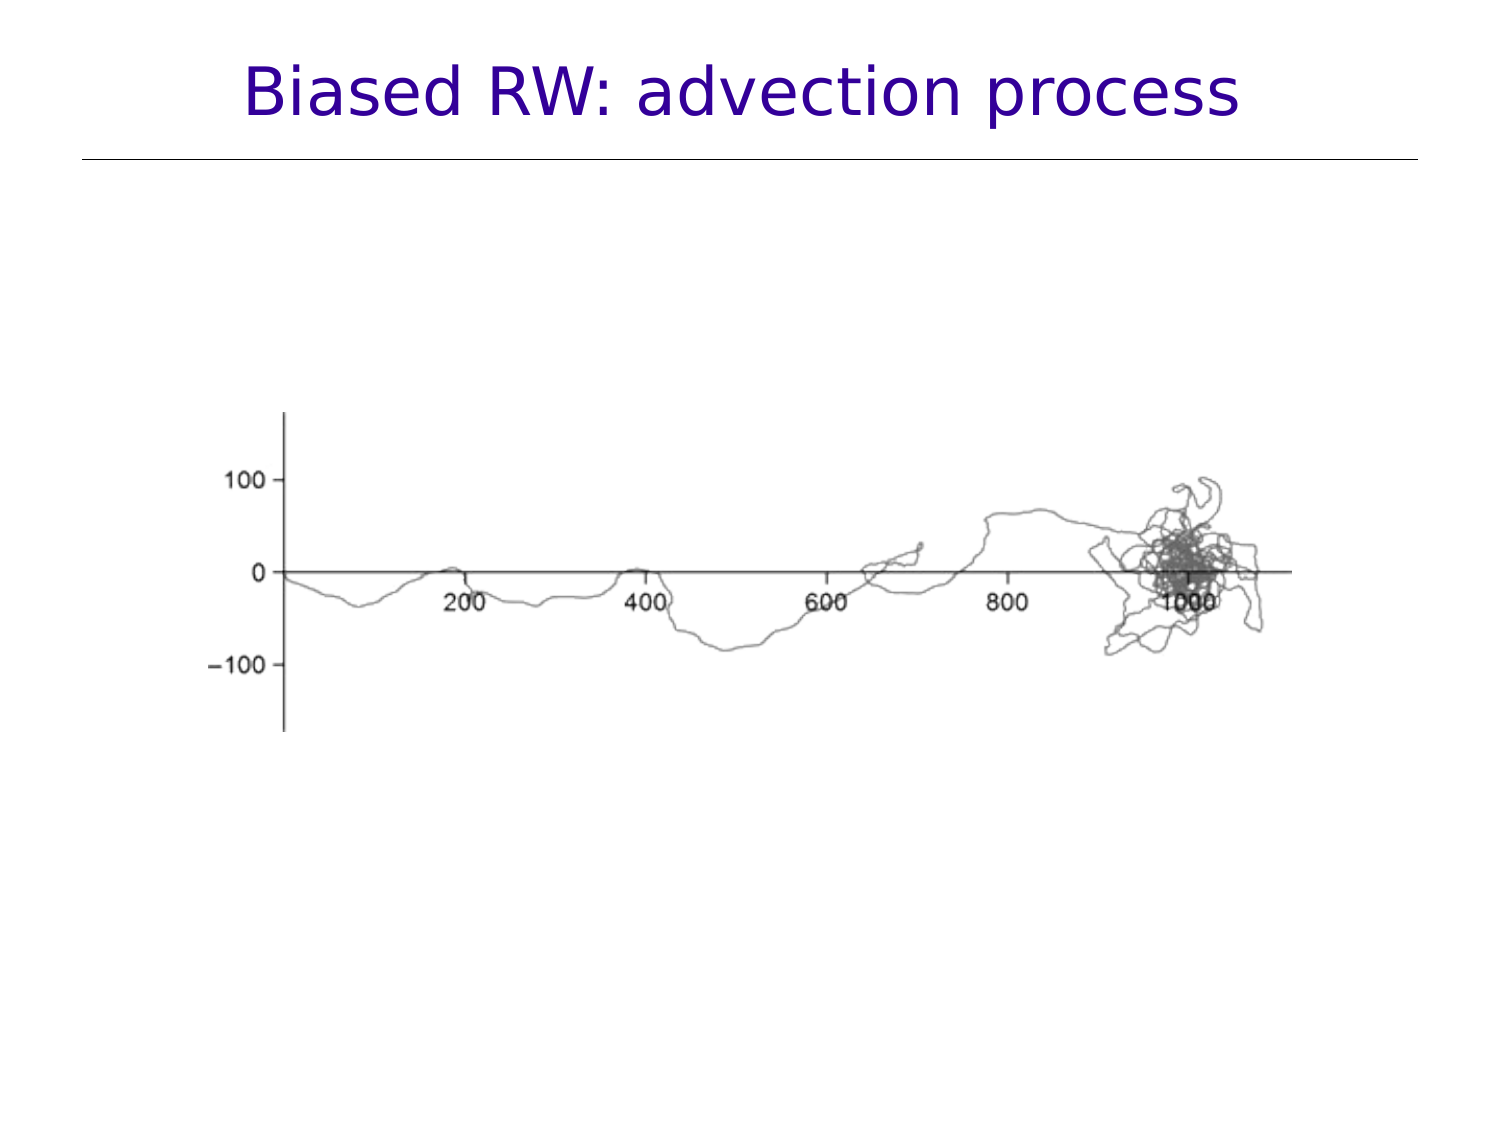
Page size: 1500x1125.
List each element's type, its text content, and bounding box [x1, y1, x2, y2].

title Biased RW: advection process [242, 42, 1258, 142]
picture [208, 412, 1292, 732]
